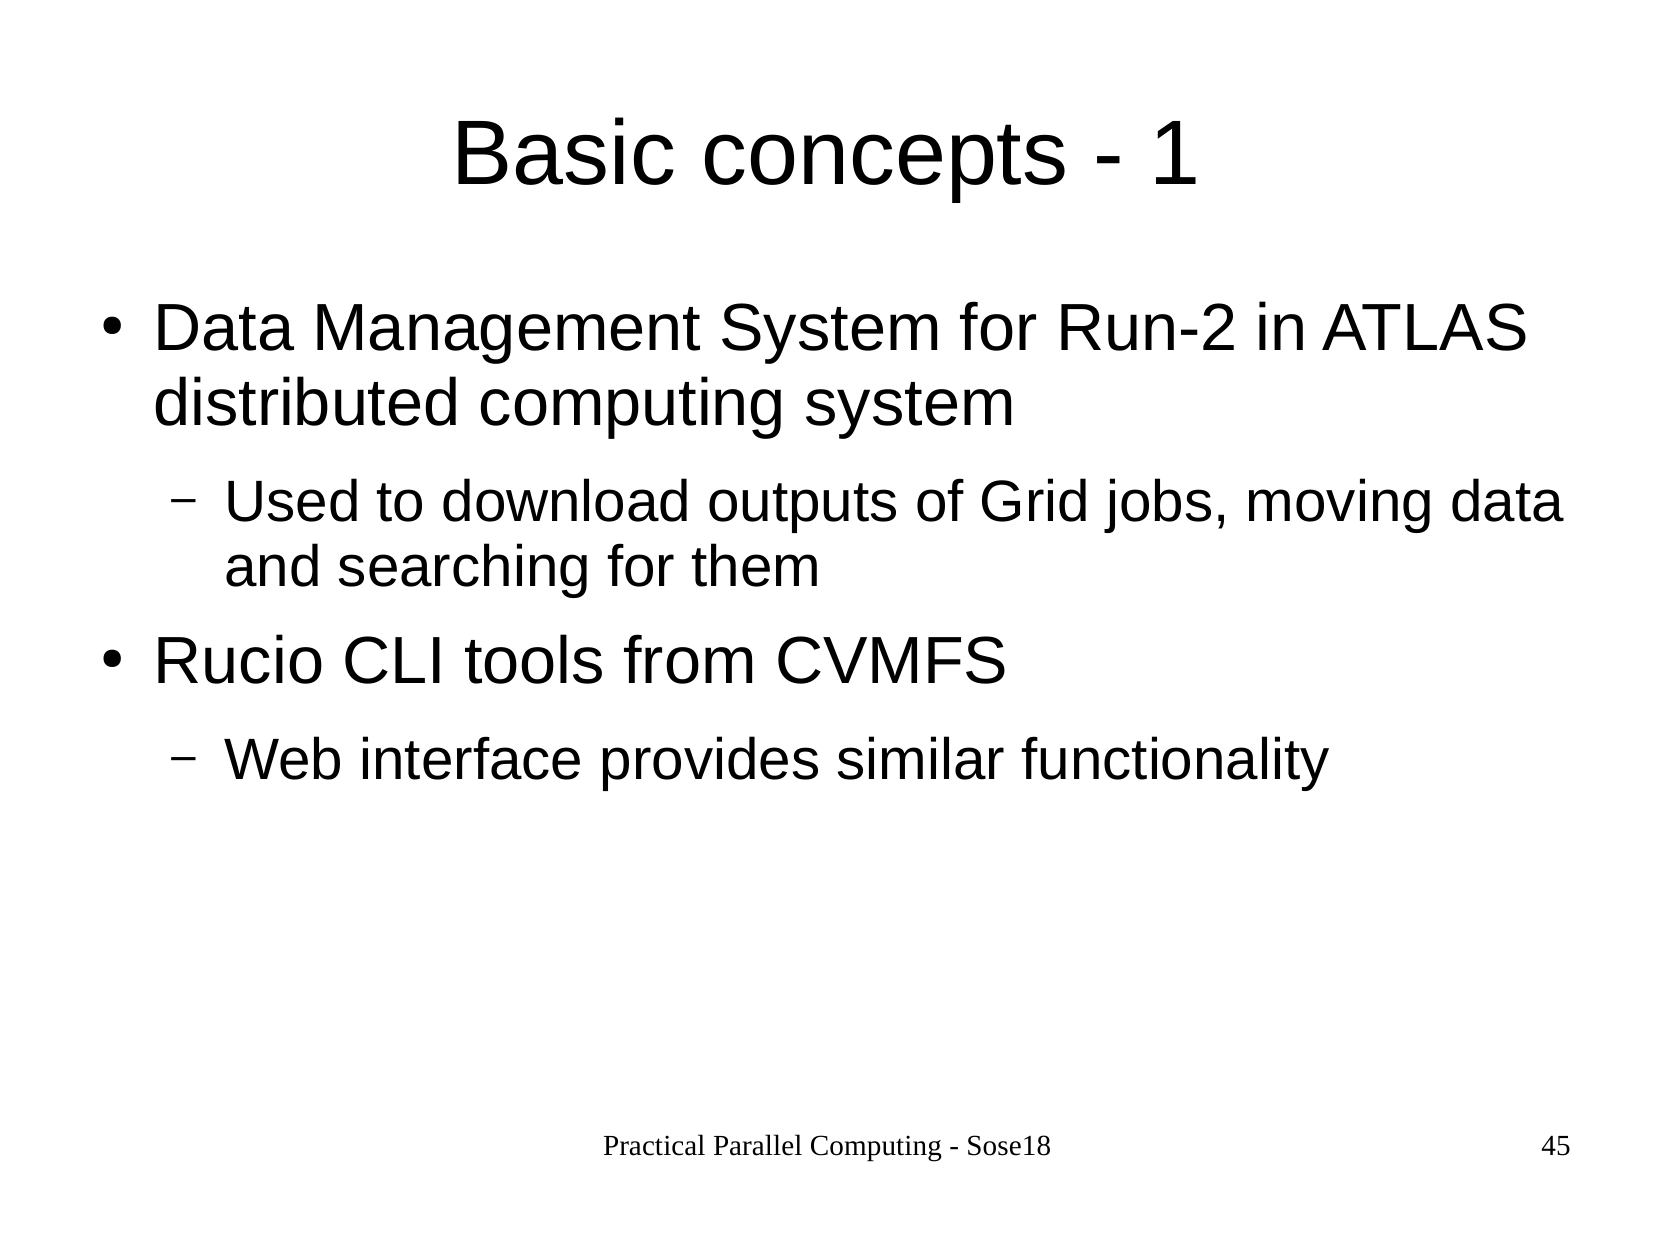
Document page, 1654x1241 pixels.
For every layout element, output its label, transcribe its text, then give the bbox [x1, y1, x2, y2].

title Basic concepts - 1 [82, 49, 1571, 257]
list Data Management System for Run-2 in ATLAS distributed computing system Used to download outputs of Grid jobs, moving data and searching for them Rucio CLI tools from CVMFS Web interface provides similar functionality [82, 290, 1571, 1010]
